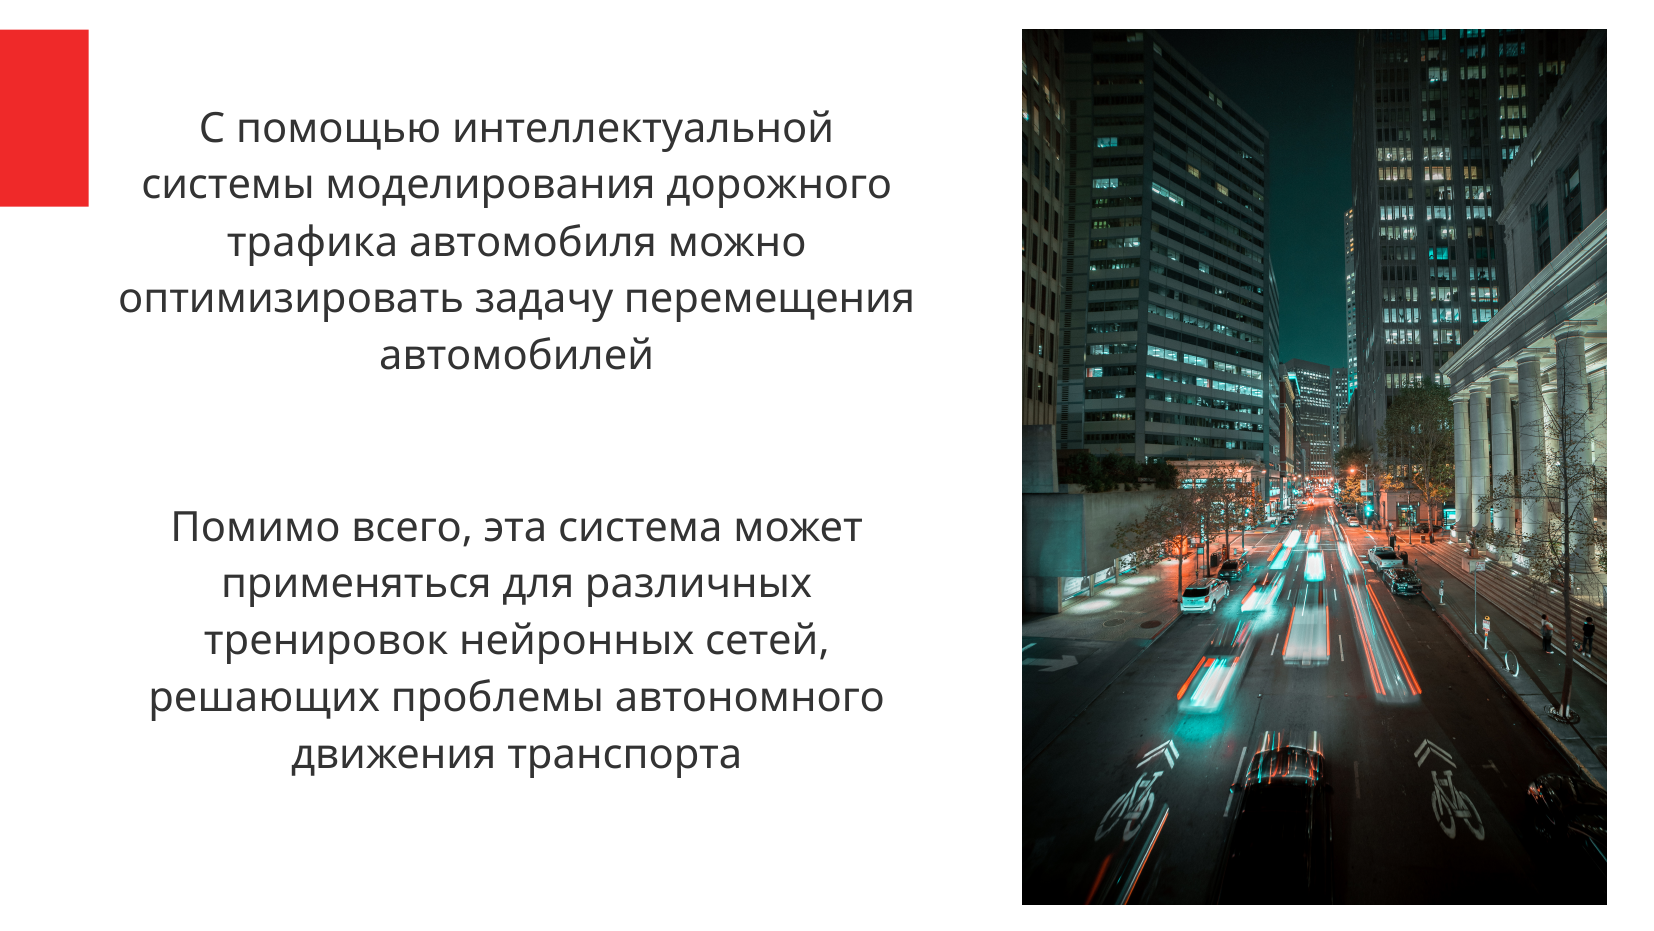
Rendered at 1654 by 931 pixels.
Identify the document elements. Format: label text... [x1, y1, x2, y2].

title С помощью интеллектуальной системы моделирования дорожного трафика автомобиля можно оптимизировать задачу перемещения автомобилей Помимо всего, эта система может применяться для различных тренировок нейронных сетей, решающих проблемы автономного движения транспорта [118, 88, 916, 790]
picture [1022, 29, 1607, 905]
